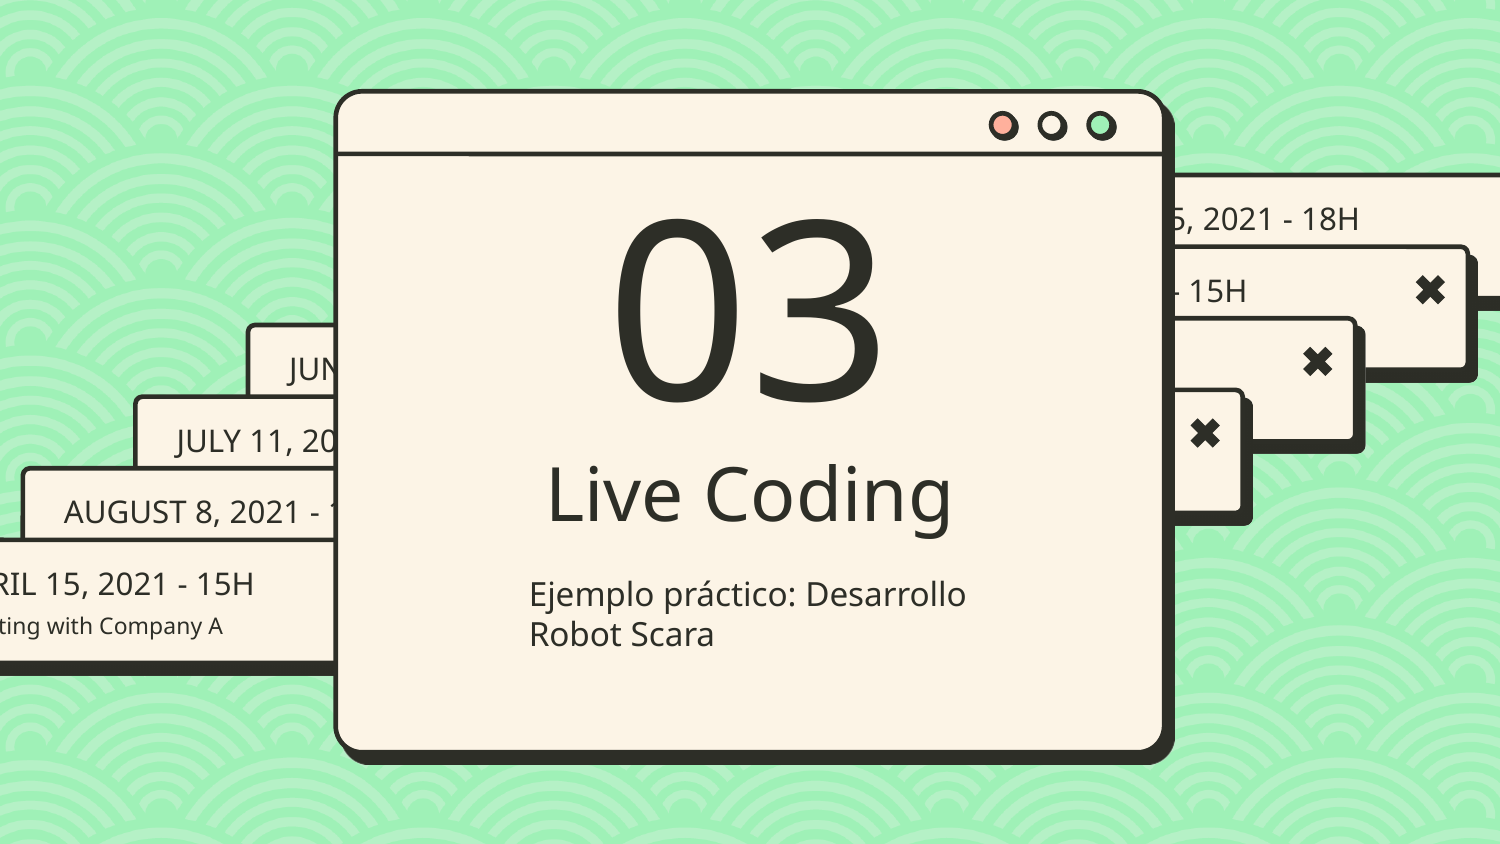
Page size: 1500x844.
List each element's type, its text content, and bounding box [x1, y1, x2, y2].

subtitle Ejemplo práctico: Desarrollo Robot Scara [513, 566, 989, 660]
title Live Coding [494, 422, 1006, 561]
picture [0, 311, 1500, 844]
picture [0, 0, 1500, 537]
title 03 [512, 192, 988, 408]
